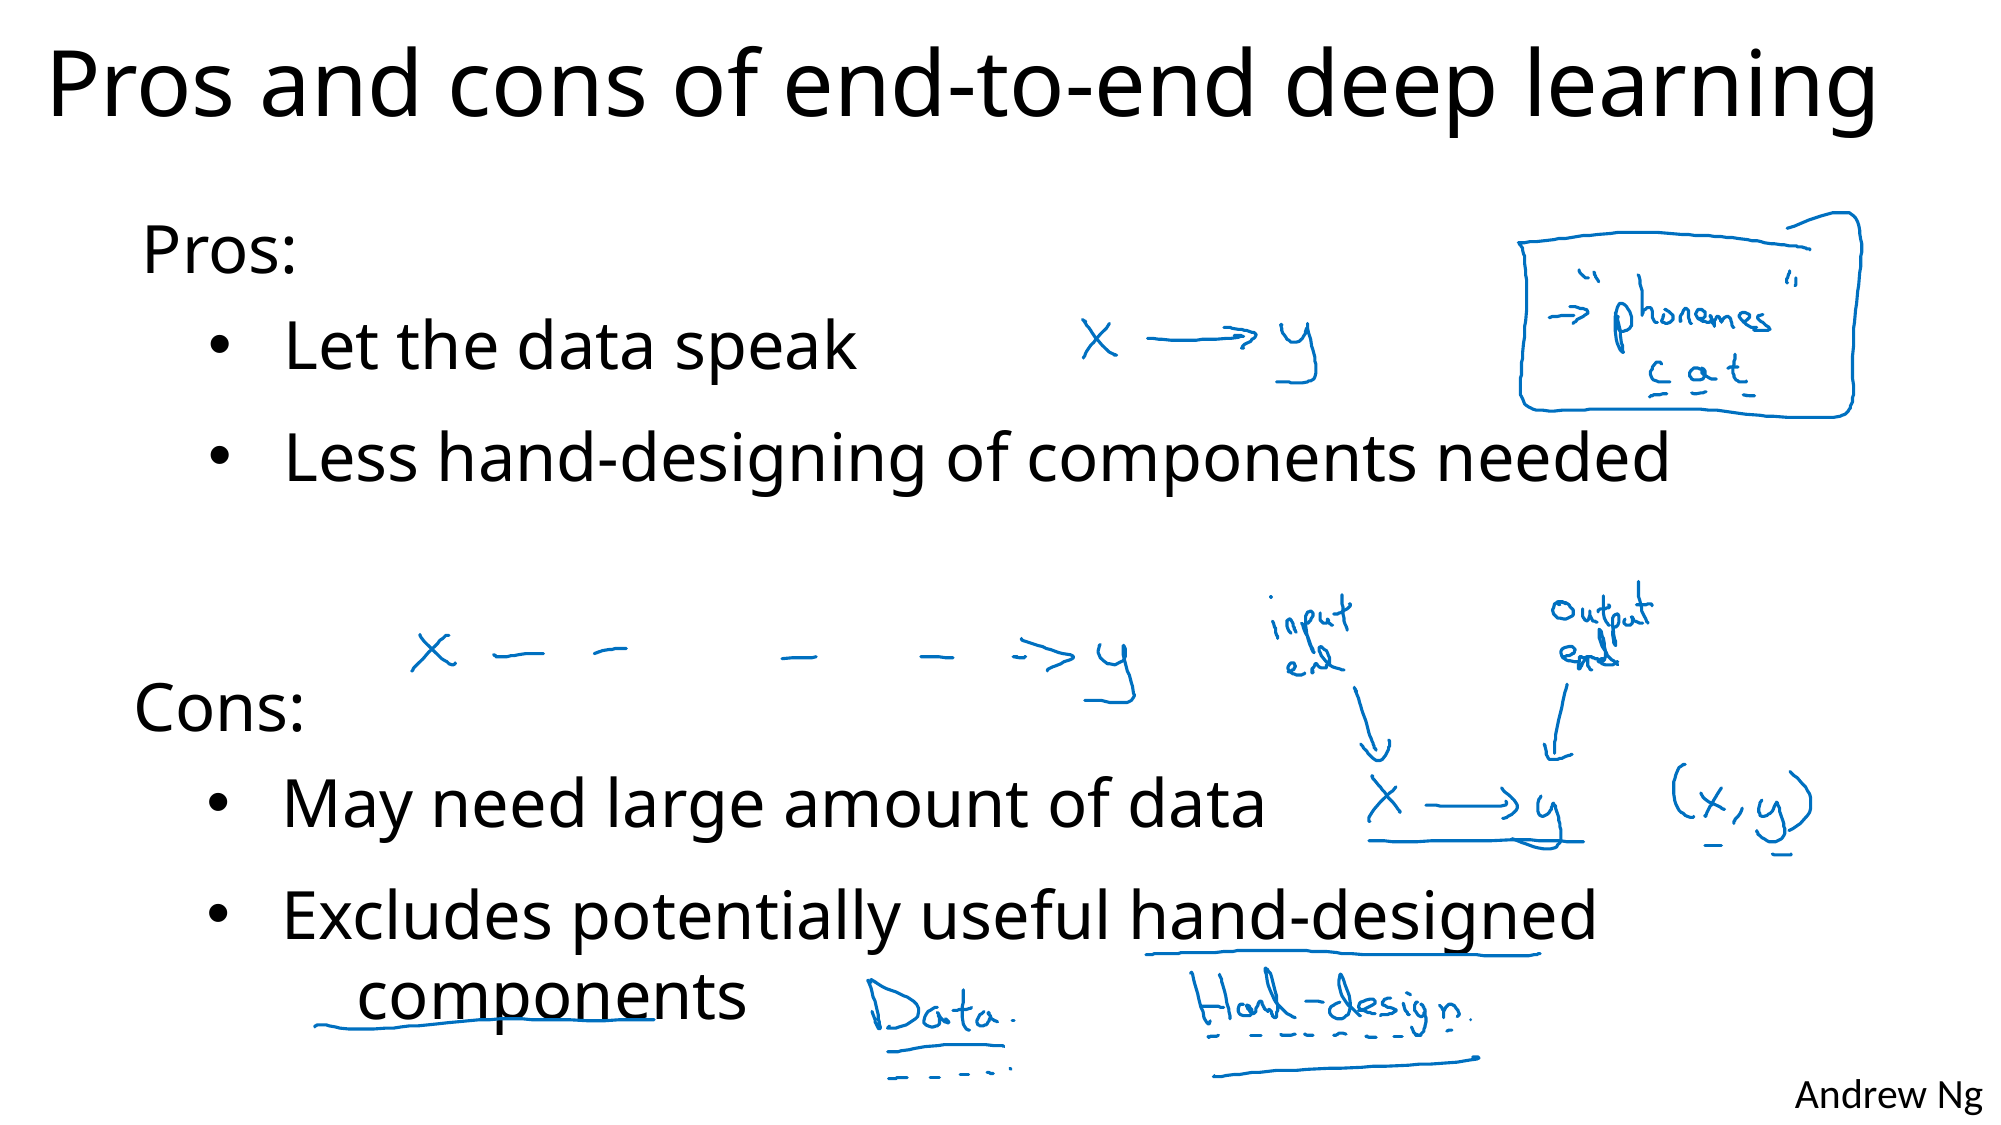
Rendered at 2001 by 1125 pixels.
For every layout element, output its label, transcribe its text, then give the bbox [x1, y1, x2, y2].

title Pros and cons of end-to-end deep learning [30, 29, 2000, 248]
text_box Less hand-designing of components needed [193, 407, 311, 503]
text_box Pros: [126, 199, 316, 296]
text_box Excludes potentially useful hand-designed components [191, 865, 311, 1042]
text_box May need large amount of data [191, 753, 311, 850]
picture [311, 209, 1865, 1083]
text_box Let the data speak [193, 295, 311, 392]
text_box Cons: [118, 657, 311, 754]
